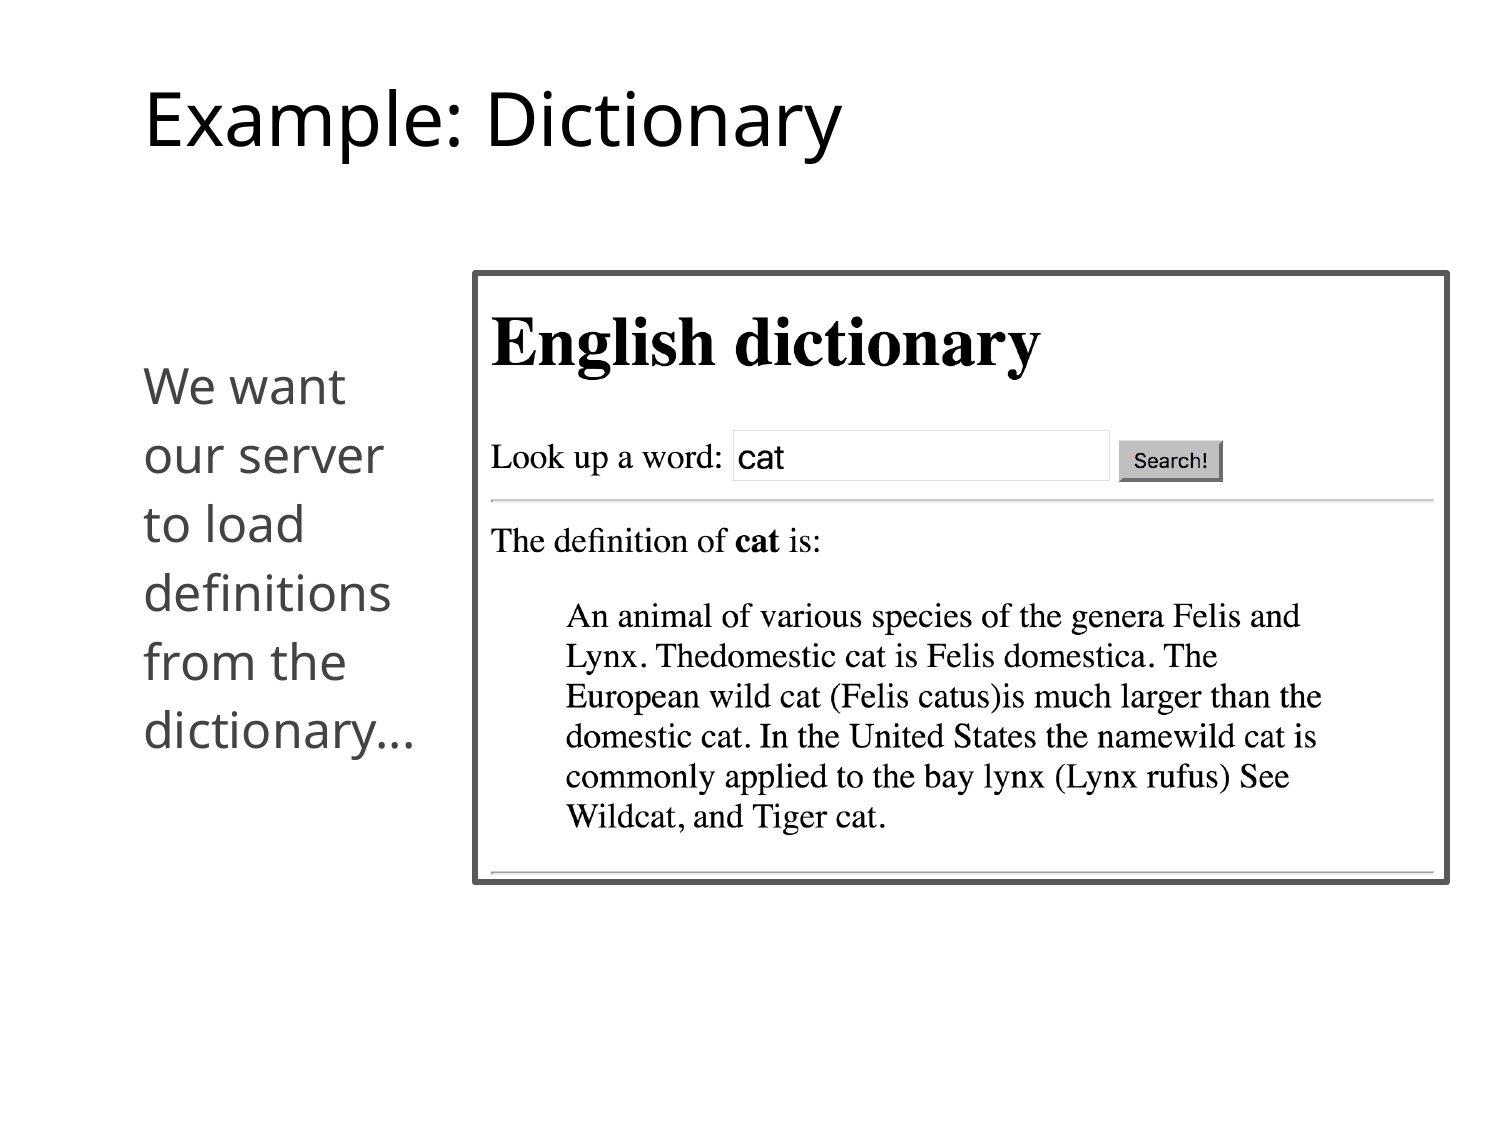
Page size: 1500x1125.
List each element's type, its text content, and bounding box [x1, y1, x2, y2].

picture [478, 276, 1444, 880]
list We want our server to load definitions from the dictionary... [128, 330, 455, 900]
title Example: Dictionary [128, 56, 1372, 183]
